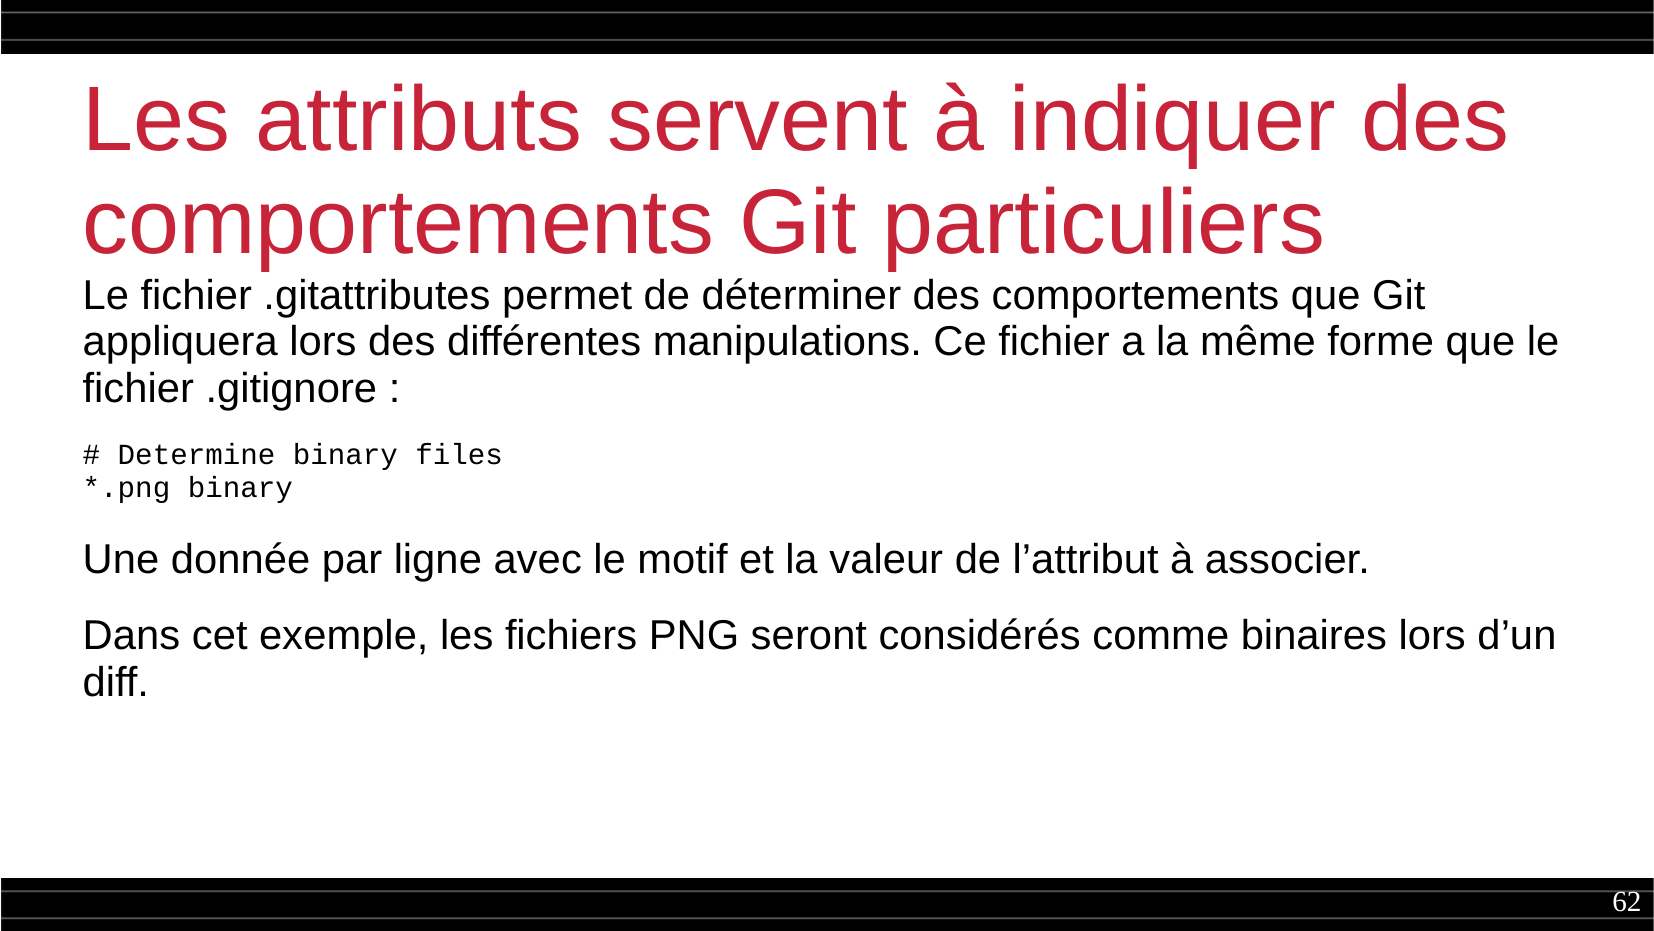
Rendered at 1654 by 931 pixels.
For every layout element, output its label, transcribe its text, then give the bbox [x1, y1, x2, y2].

list Le fichier .gitattributes permet de déterminer des comportements que Git appliquera lors des différentes manipulations. Ce fichier a la même forme que le fichier .gitignore : # Determine binary files *.png binary Une donnée par ligne avec le motif et la valeur de l’attribut à associer. Dans cet exemple, les fichiers PNG seront considérés comme binaires lors d’un diff. [82, 271, 1571, 851]
picture [1, 0, 1654, 54]
picture [1, 878, 1654, 931]
title Les attributs servent à indiquer des comportements Git particuliers [82, 67, 1571, 271]
